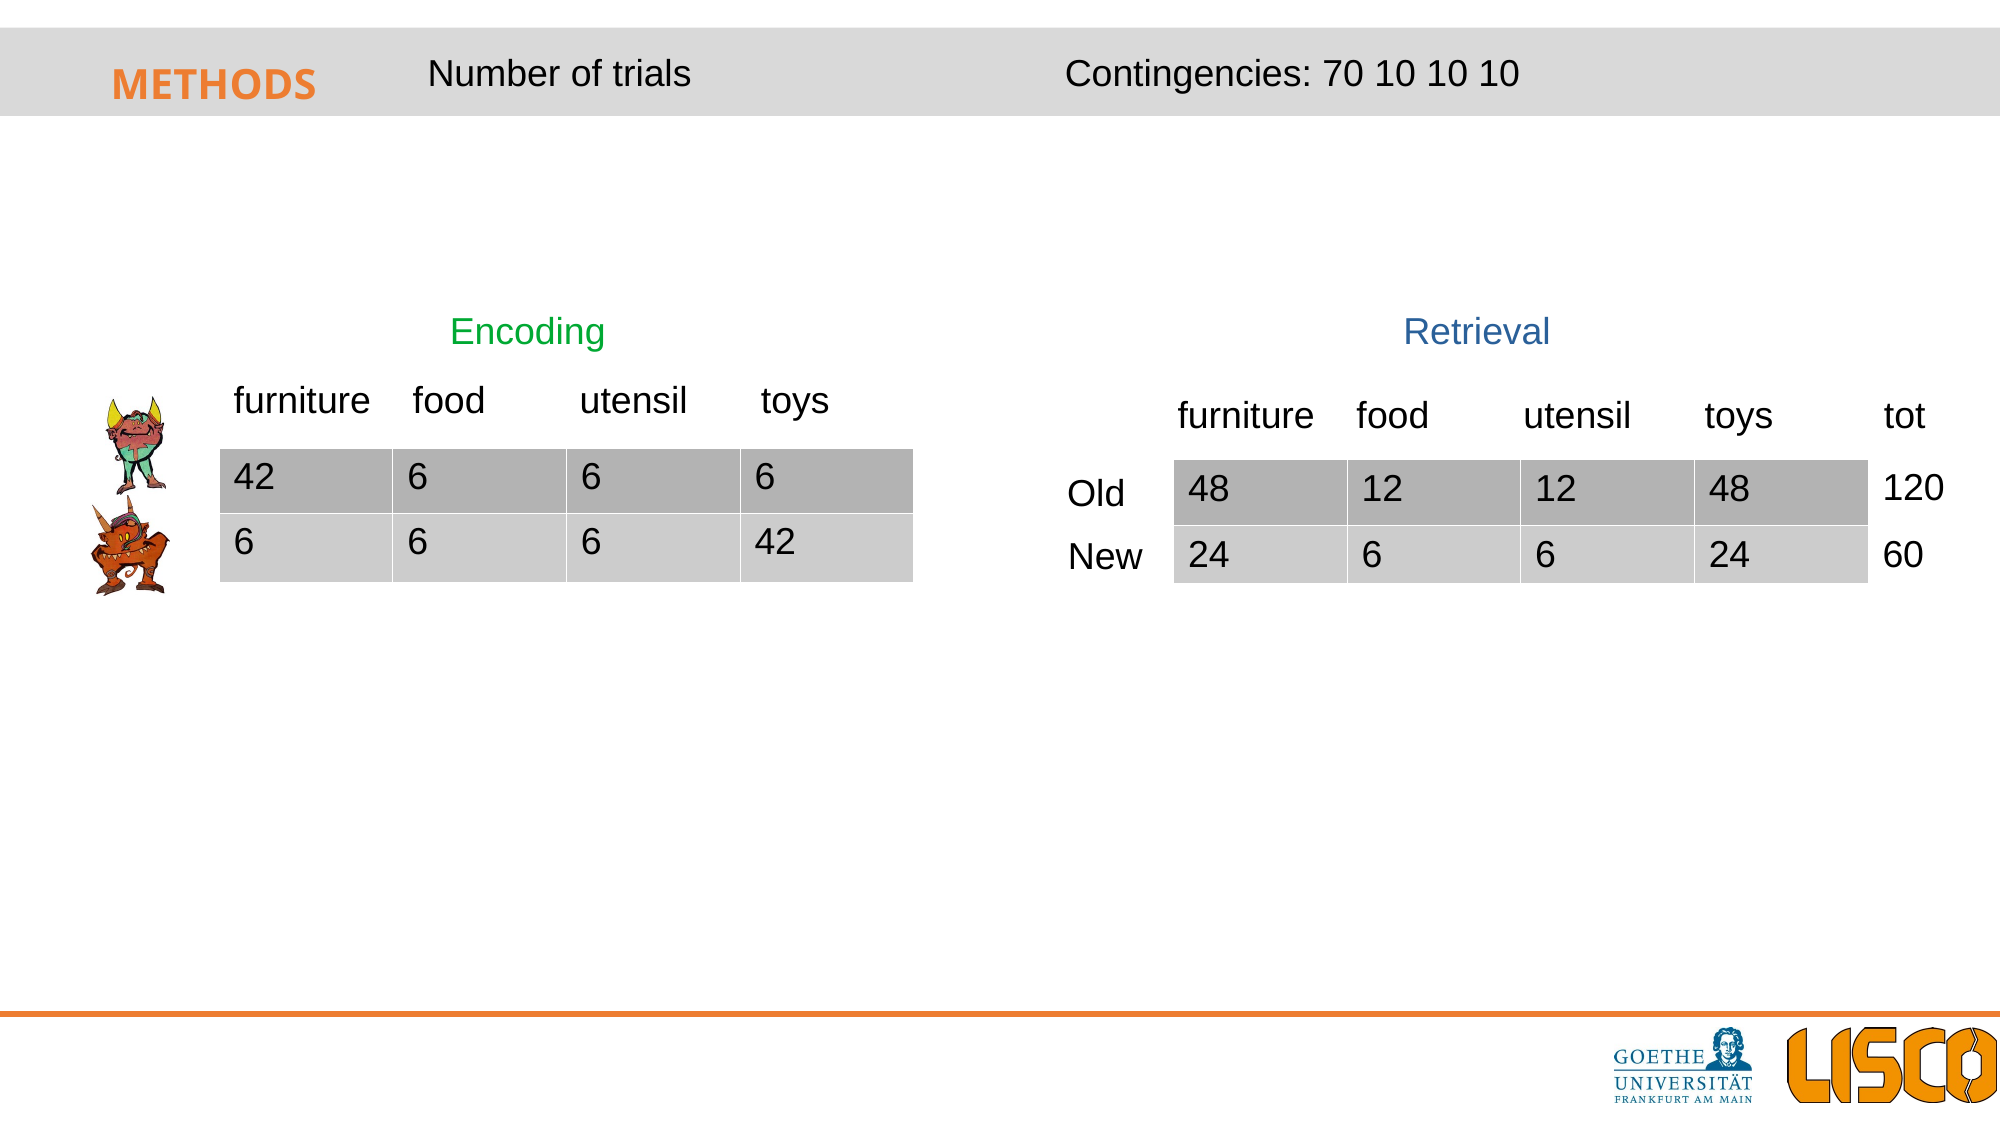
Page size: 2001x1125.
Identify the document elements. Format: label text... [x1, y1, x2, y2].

table_header 6 [760, 480, 770, 487]
table_cell 6 [220, 514, 392, 582]
picture [1733, 1027, 1752, 1067]
table_cell 6 [1521, 526, 1694, 583]
table_cell 6 [1348, 526, 1520, 583]
picture [1614, 1027, 1752, 1103]
text_box New [1053, 528, 1162, 627]
table_header 6 [567, 480, 740, 513]
table_header 48 [1695, 496, 1868, 525]
text_box Contingencies: 70 10 10 10 [1050, 45, 1951, 102]
text_box Old [1052, 464, 1158, 522]
table_header 42 [220, 480, 392, 513]
text_box 120 [1867, 459, 1973, 517]
table_header 48 [1174, 496, 1347, 525]
text_box Retrieval [1388, 303, 2000, 361]
picture [1787, 1027, 1997, 1103]
table_header 6 [413, 480, 423, 487]
table_header 6 [586, 480, 596, 487]
table_cell 24 [1695, 526, 1867, 583]
table_header 12 [1348, 496, 1520, 525]
text_box furniture food utensil toys [219, 372, 1594, 480]
picture [90, 396, 170, 596]
table_header 6 [393, 480, 566, 513]
text_box Number of trials [412, 45, 1050, 102]
text_box furniture food utensil toys tot [1162, 387, 2000, 496]
text_box Encoding [435, 303, 1216, 361]
text_box [0, 27, 2000, 116]
table_cell 6 [567, 514, 740, 582]
table_header 12 [1521, 496, 1694, 525]
table_cell 6 [393, 514, 566, 582]
table_cell 42 [741, 514, 913, 582]
text_box METHODS [95, 50, 354, 116]
table_header 6 [741, 480, 913, 513]
text_box 60 [1867, 525, 1973, 583]
table_cell 24 [1174, 526, 1347, 583]
